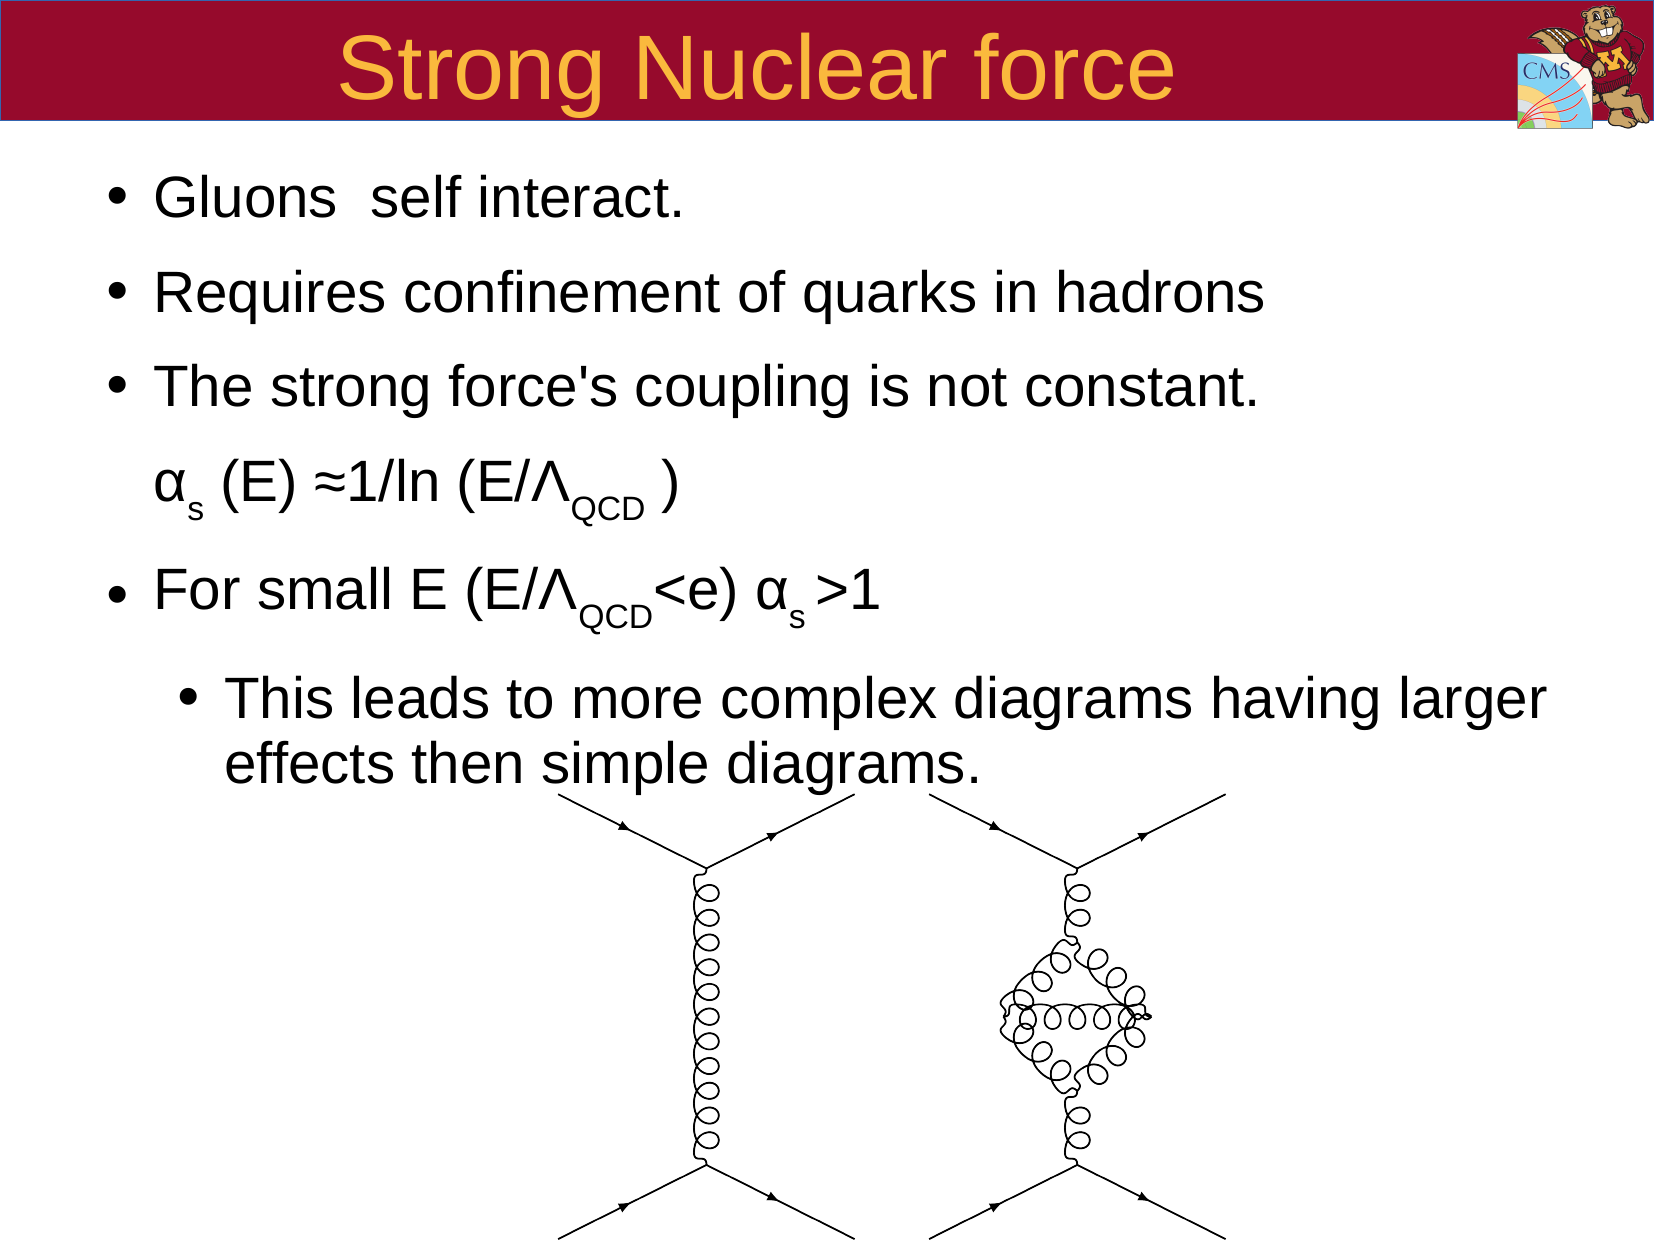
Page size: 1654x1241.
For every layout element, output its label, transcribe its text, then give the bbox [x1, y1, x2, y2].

picture [549, 792, 1231, 1241]
picture [1515, 0, 1652, 135]
list Gluons self interact. Requires confinement of quarks in hadrons The strong force's coupling is not constant. αs (E) ≈1/ln (E/ΛQCD ) For small E (E/ΛQCD<e) αs >1 This leads to more complex diagrams having larger effects then simple diagrams. [82, 165, 1621, 706]
title Strong Nuclear force [0, 15, 1516, 121]
